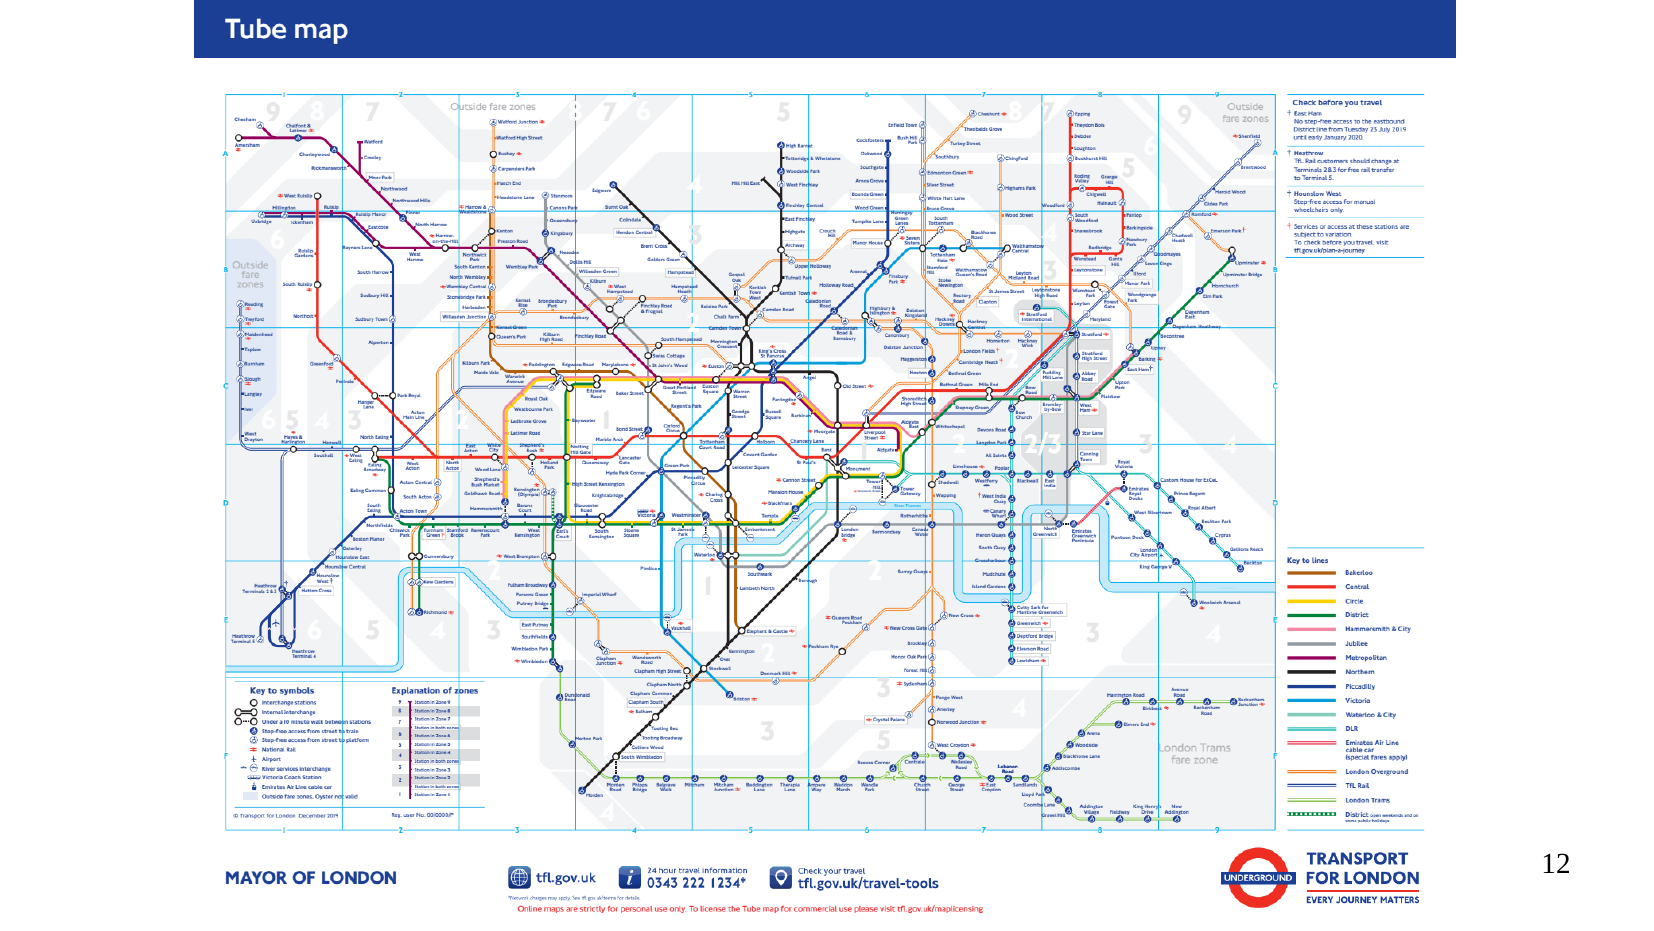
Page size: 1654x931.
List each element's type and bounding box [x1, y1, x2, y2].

picture [194, 0, 1456, 931]
